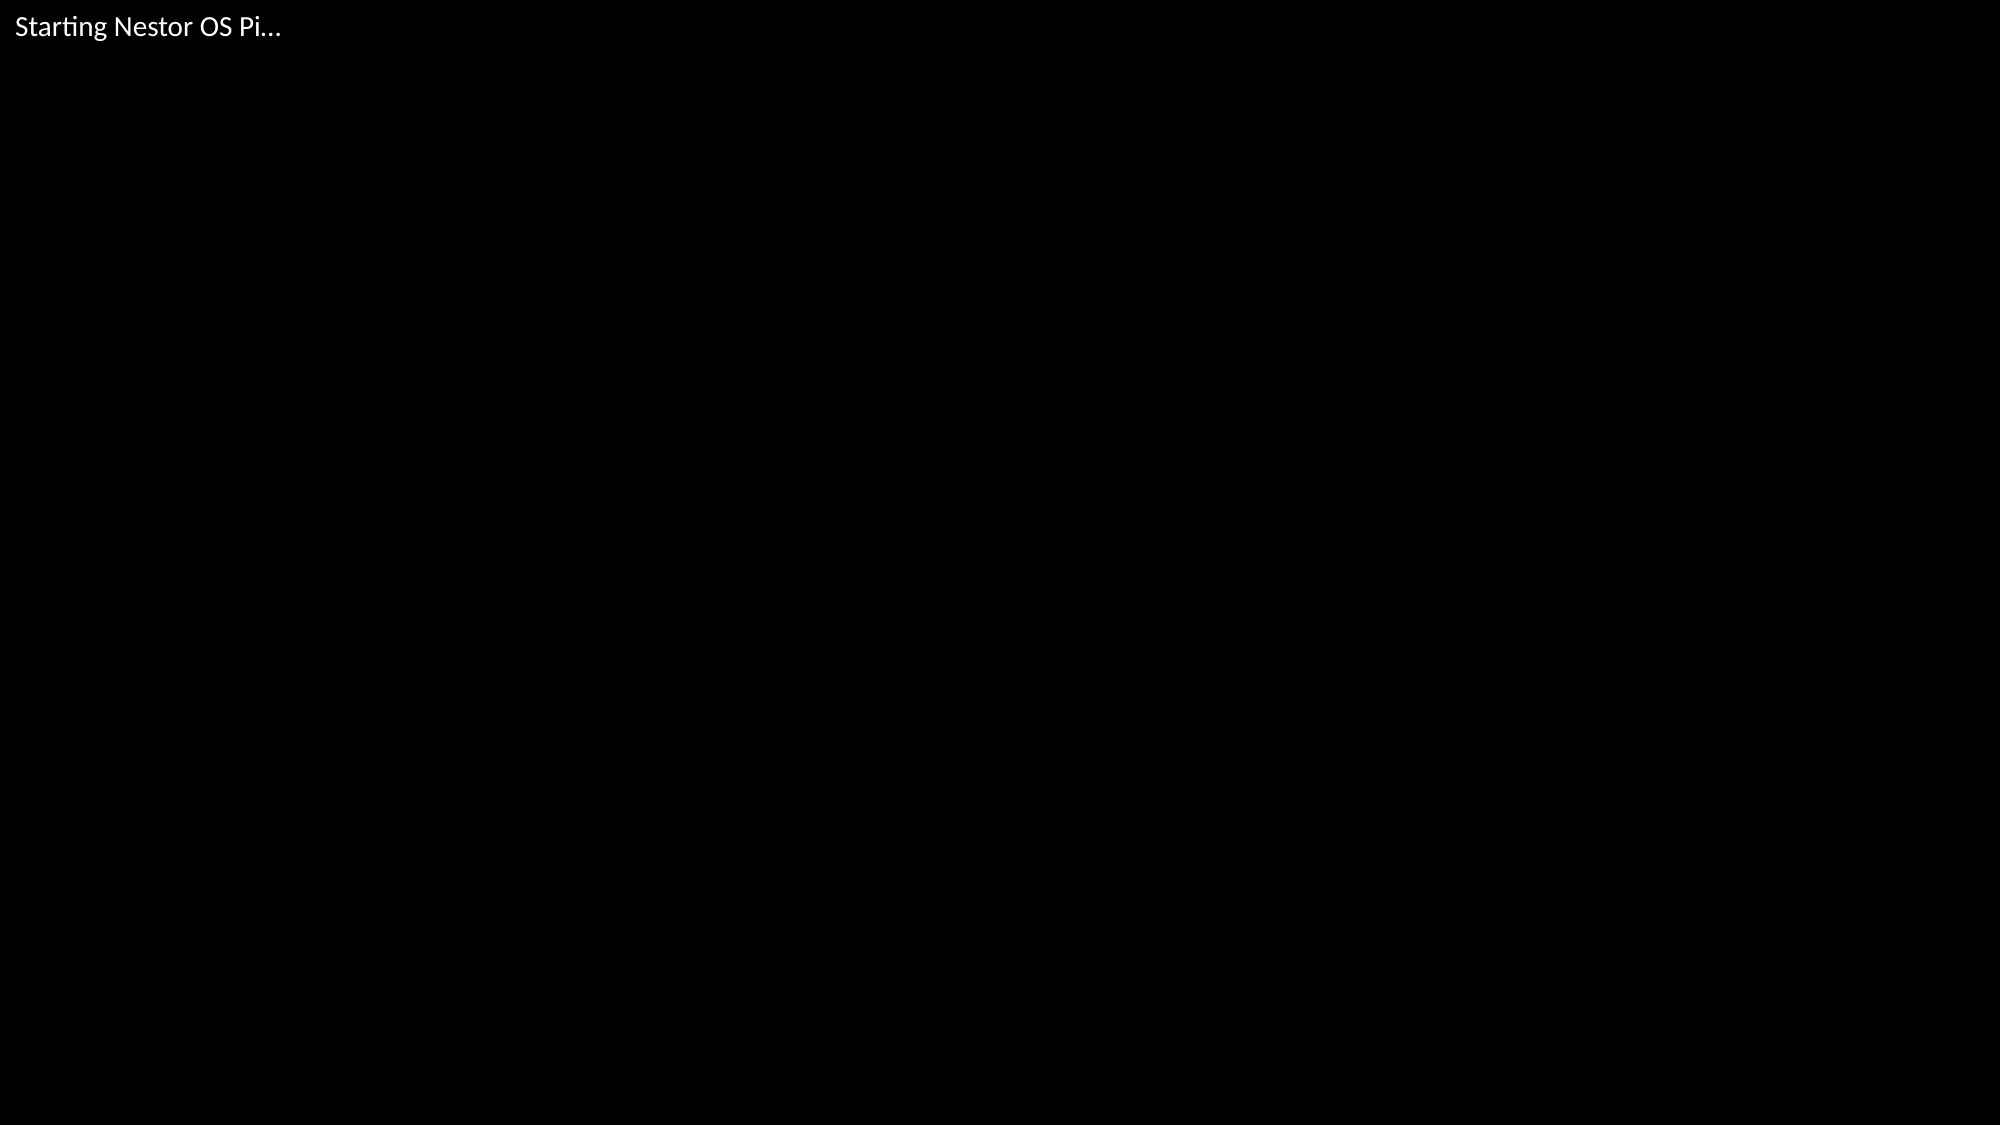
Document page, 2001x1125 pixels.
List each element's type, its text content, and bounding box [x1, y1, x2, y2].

text_box Starting Nestor OS Pi… [0, 0, 316, 51]
text_box [0, 0, 2000, 1125]
